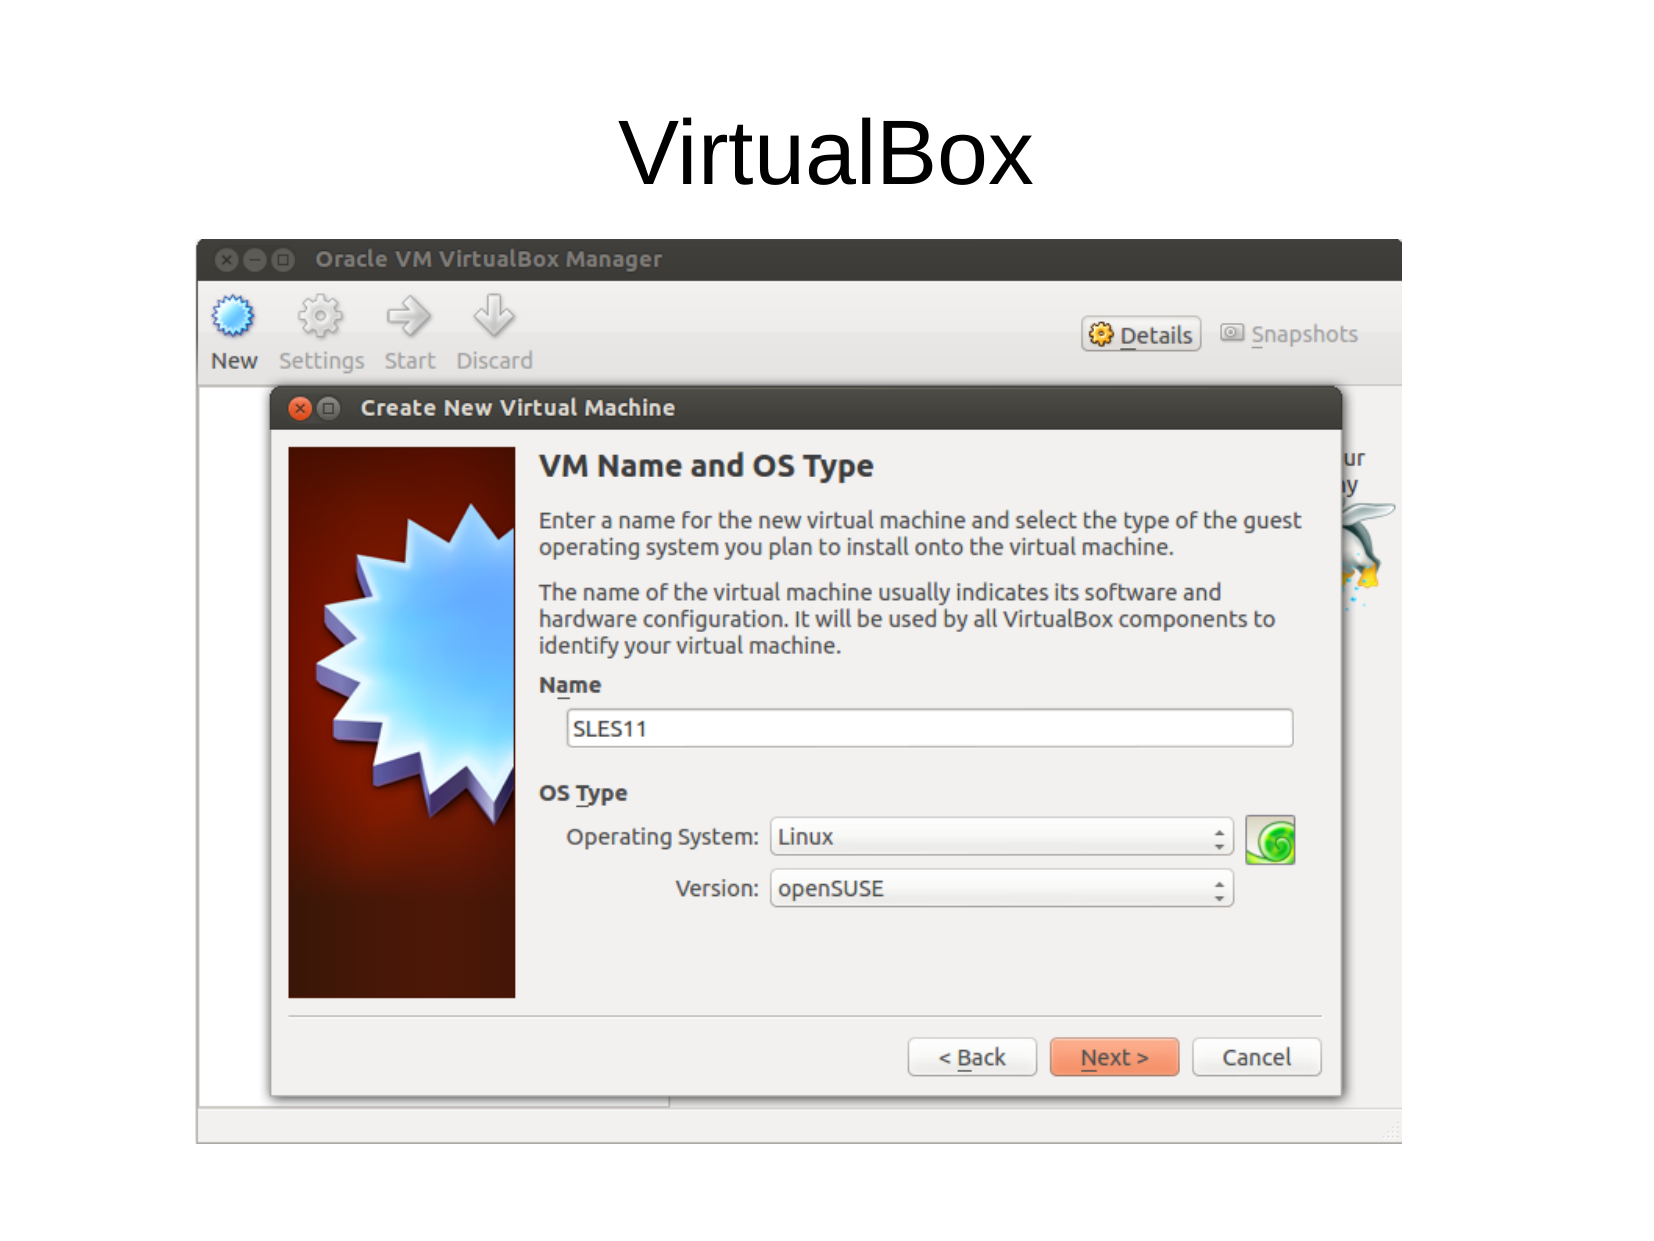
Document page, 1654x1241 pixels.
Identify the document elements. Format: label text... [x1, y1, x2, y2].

title VirtualBox [82, 49, 1571, 257]
picture [195, 239, 1402, 1144]
